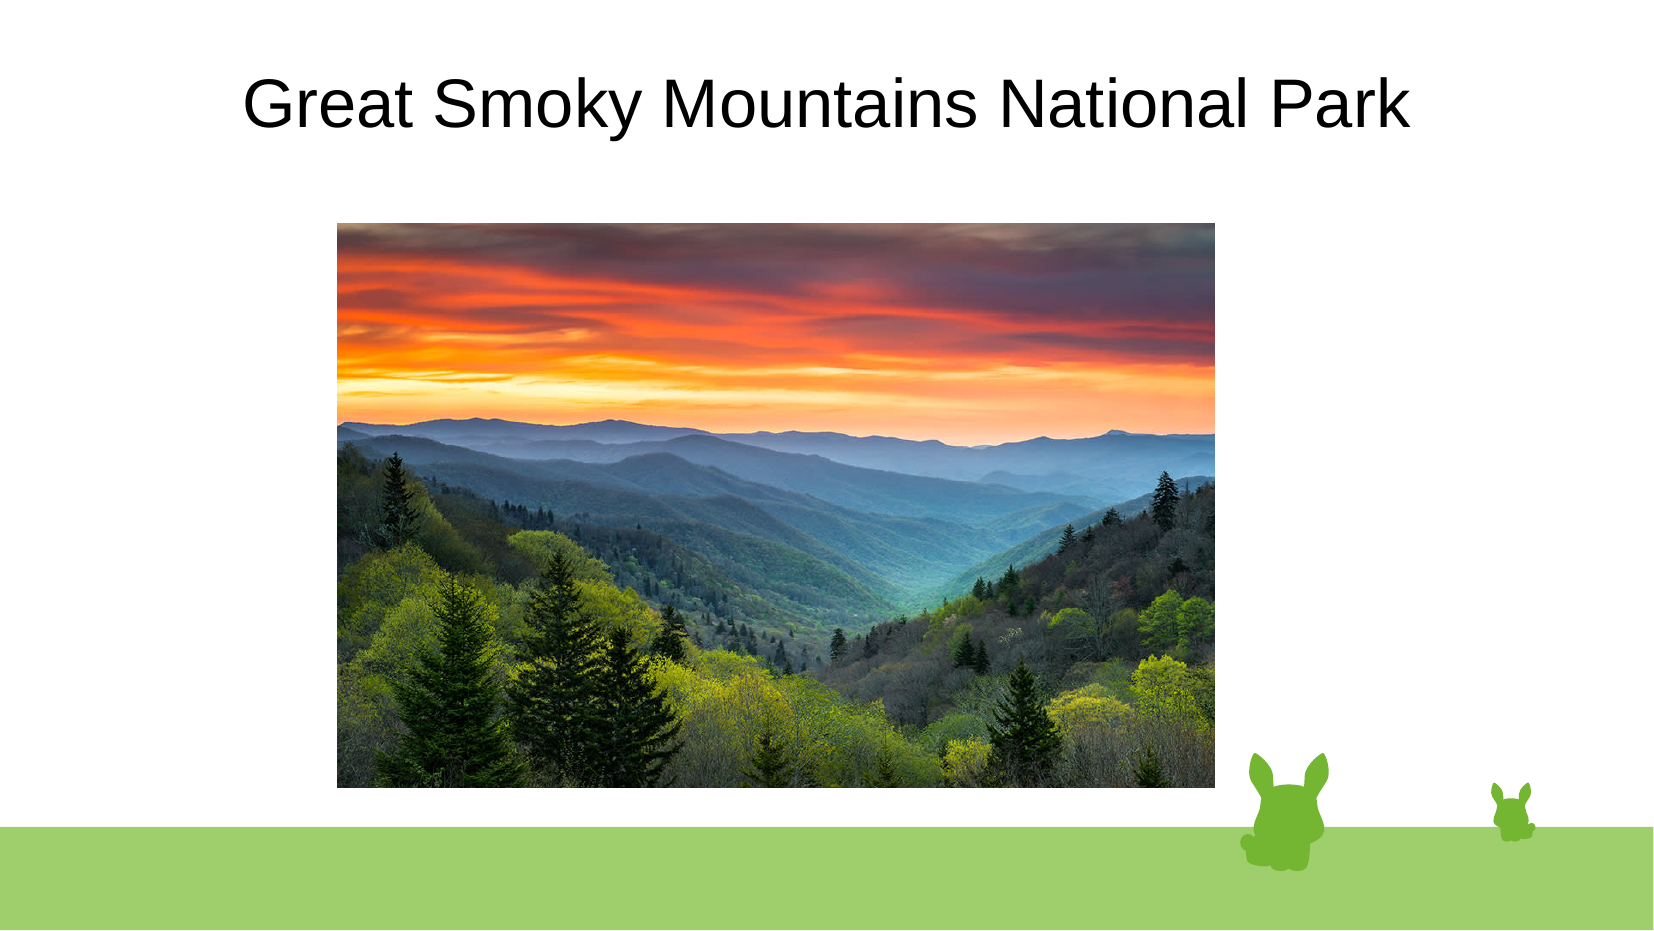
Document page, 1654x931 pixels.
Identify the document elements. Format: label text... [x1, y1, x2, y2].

picture [337, 223, 1215, 788]
title Great Smoky Mountains National Park [88, 29, 1565, 178]
